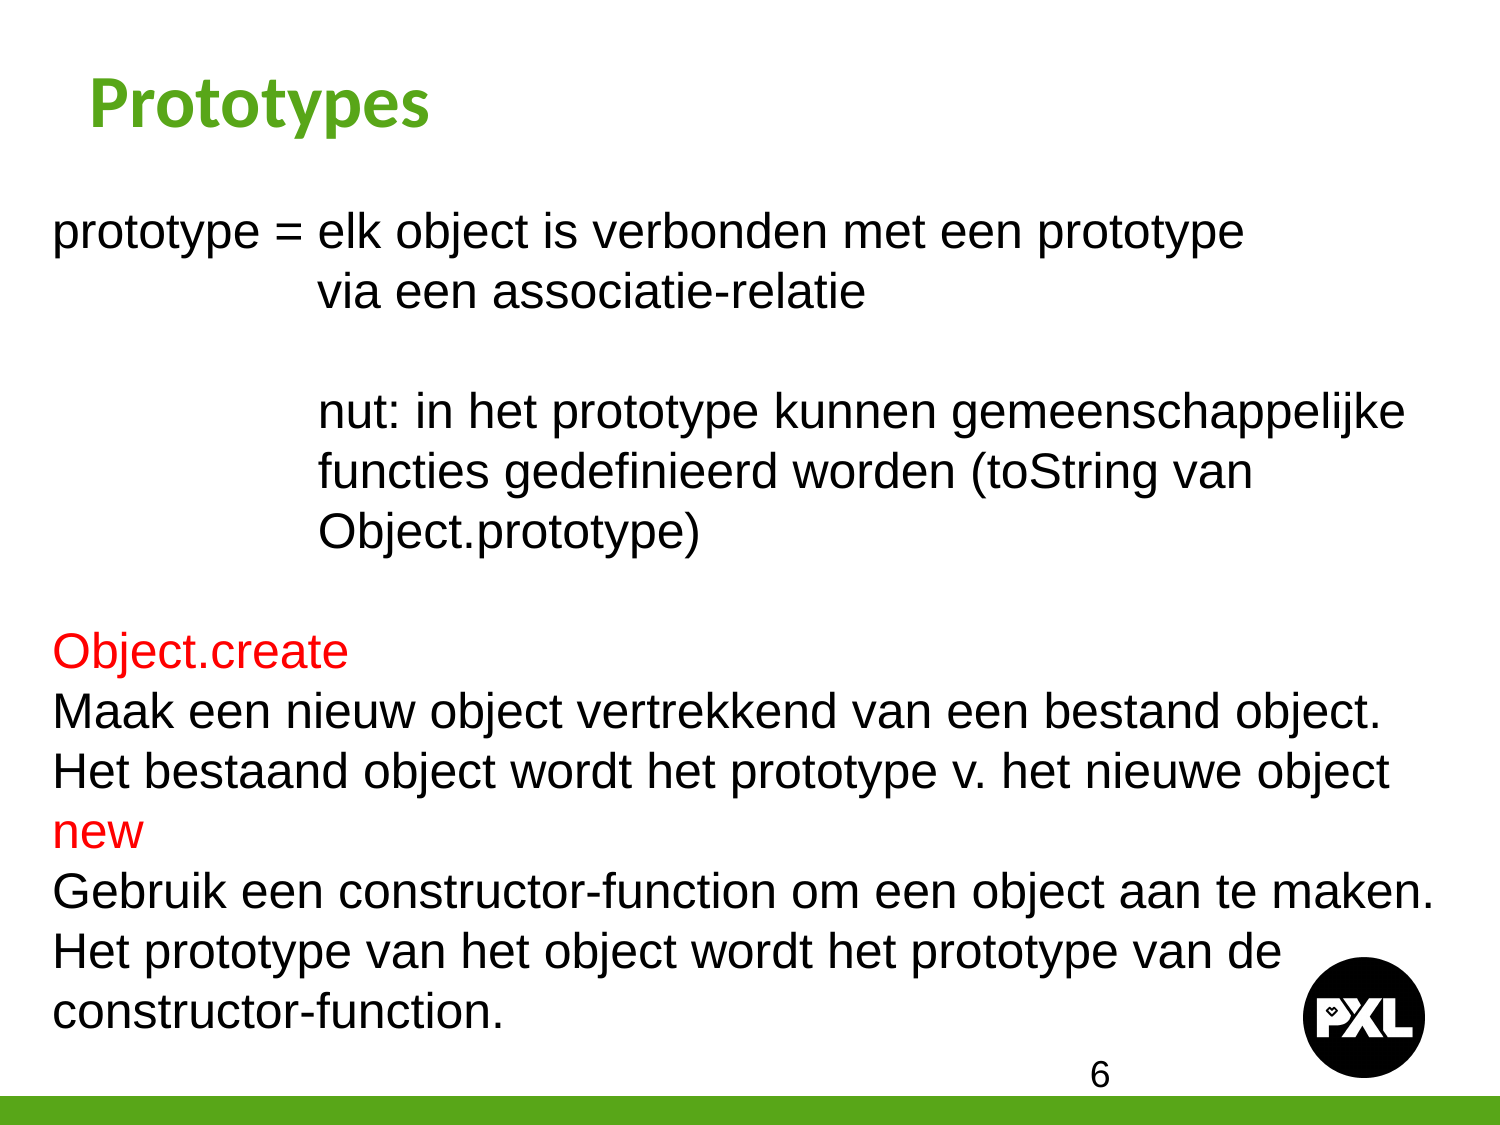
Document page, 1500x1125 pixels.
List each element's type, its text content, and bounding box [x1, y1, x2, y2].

text_box prototype = elk object is verbonden met een prototype via een associatie-relatie nut: in het prototype kunnen gemeenschappelijke functies gedefinieerd worden (toString van Object.prototype) Object.create Maak een nieuw object vertrekkend van een bestand object. Het bestaand object wordt het prototype v. het nieuwe object new Gebruik een constructor-function om een object aan te maken. Het prototype van het object wordt het prototype van de constructor-function. [37, 183, 1500, 352]
text_box Prototypes [75, 45, 1425, 183]
text_box <number> [1074, 1042, 1304, 1103]
picture [1303, 957, 1425, 1078]
